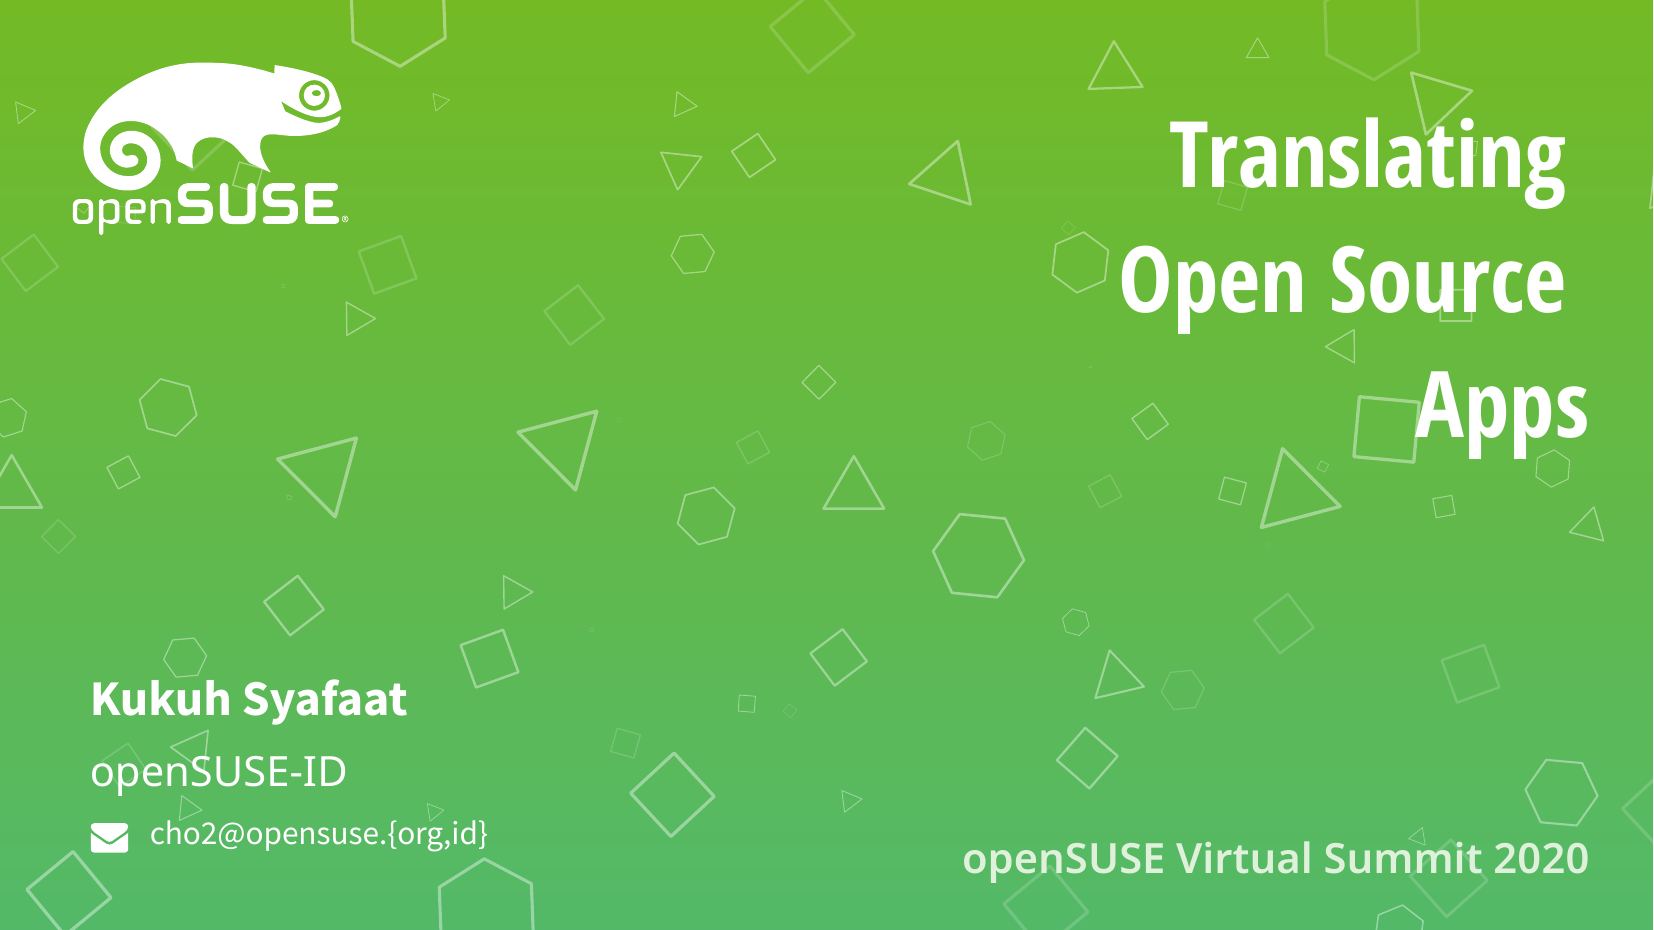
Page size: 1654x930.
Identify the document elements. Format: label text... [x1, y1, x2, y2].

text_box openSUSE-ID [75, 737, 601, 805]
picture [90, 819, 129, 859]
text_box Kukuh Syafaat [75, 658, 601, 737]
text_box cho2@opensuse.{org,id} [135, 804, 601, 861]
subtitle openSUSE Virtual Summit 2020 [630, 465, 1591, 854]
title Translating Open Source Apps [630, 89, 1591, 465]
